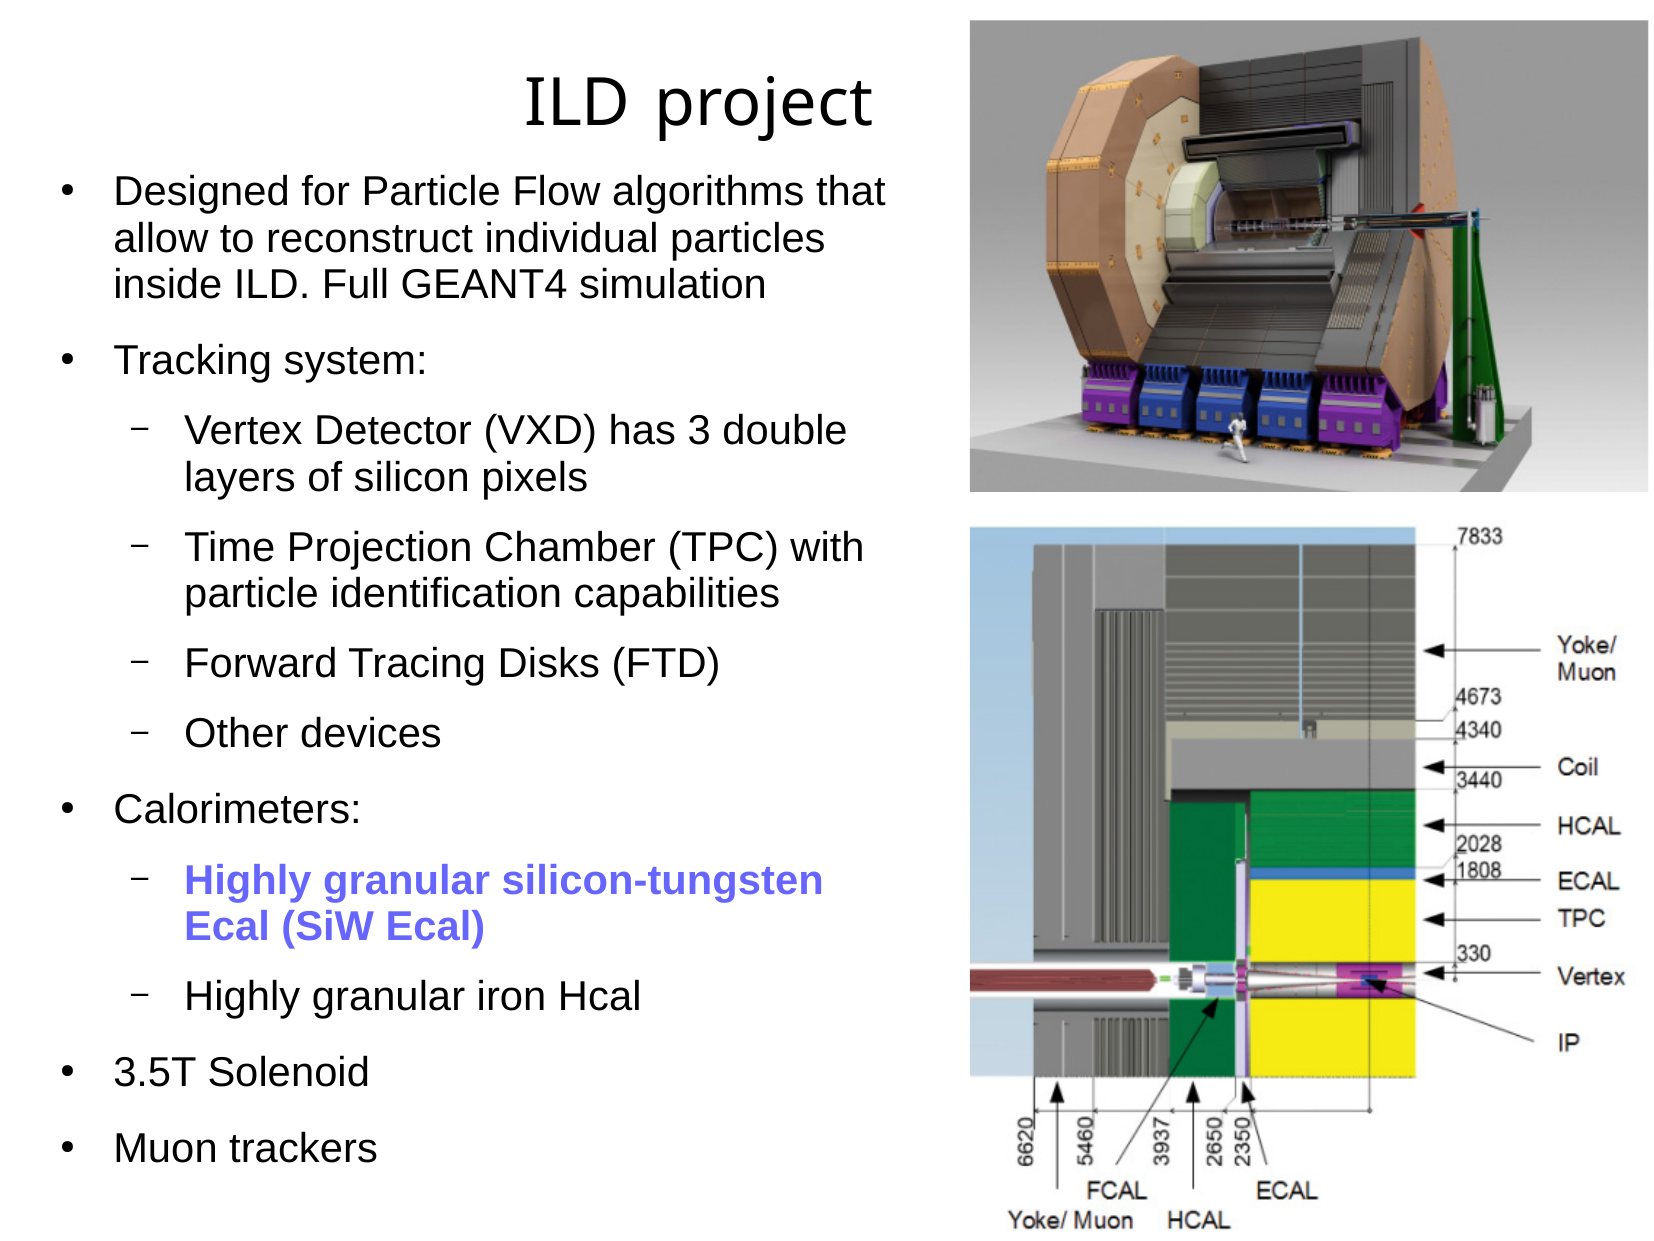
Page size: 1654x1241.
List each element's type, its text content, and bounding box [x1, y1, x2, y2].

picture [969, 3, 1654, 492]
title ILD project [56, 16, 1342, 163]
picture [969, 509, 1643, 1241]
list Designed for Particle Flow algorithms that allow to reconstruct individual particles inside ILD. Full GEANT4 simulation Tracking system: Vertex Detector (VXD) has 3 double layers of silicon pixels Time Projection Chamber (TPC) with particle identification capabilities Forward Tracing Disks (FTD) Other devices Calorimeters: Highly granular silicon-tungsten Ecal (SiW Ecal) Highly granular iron Hcal 3.5T Solenoid Muon trackers [42, 167, 894, 1241]
